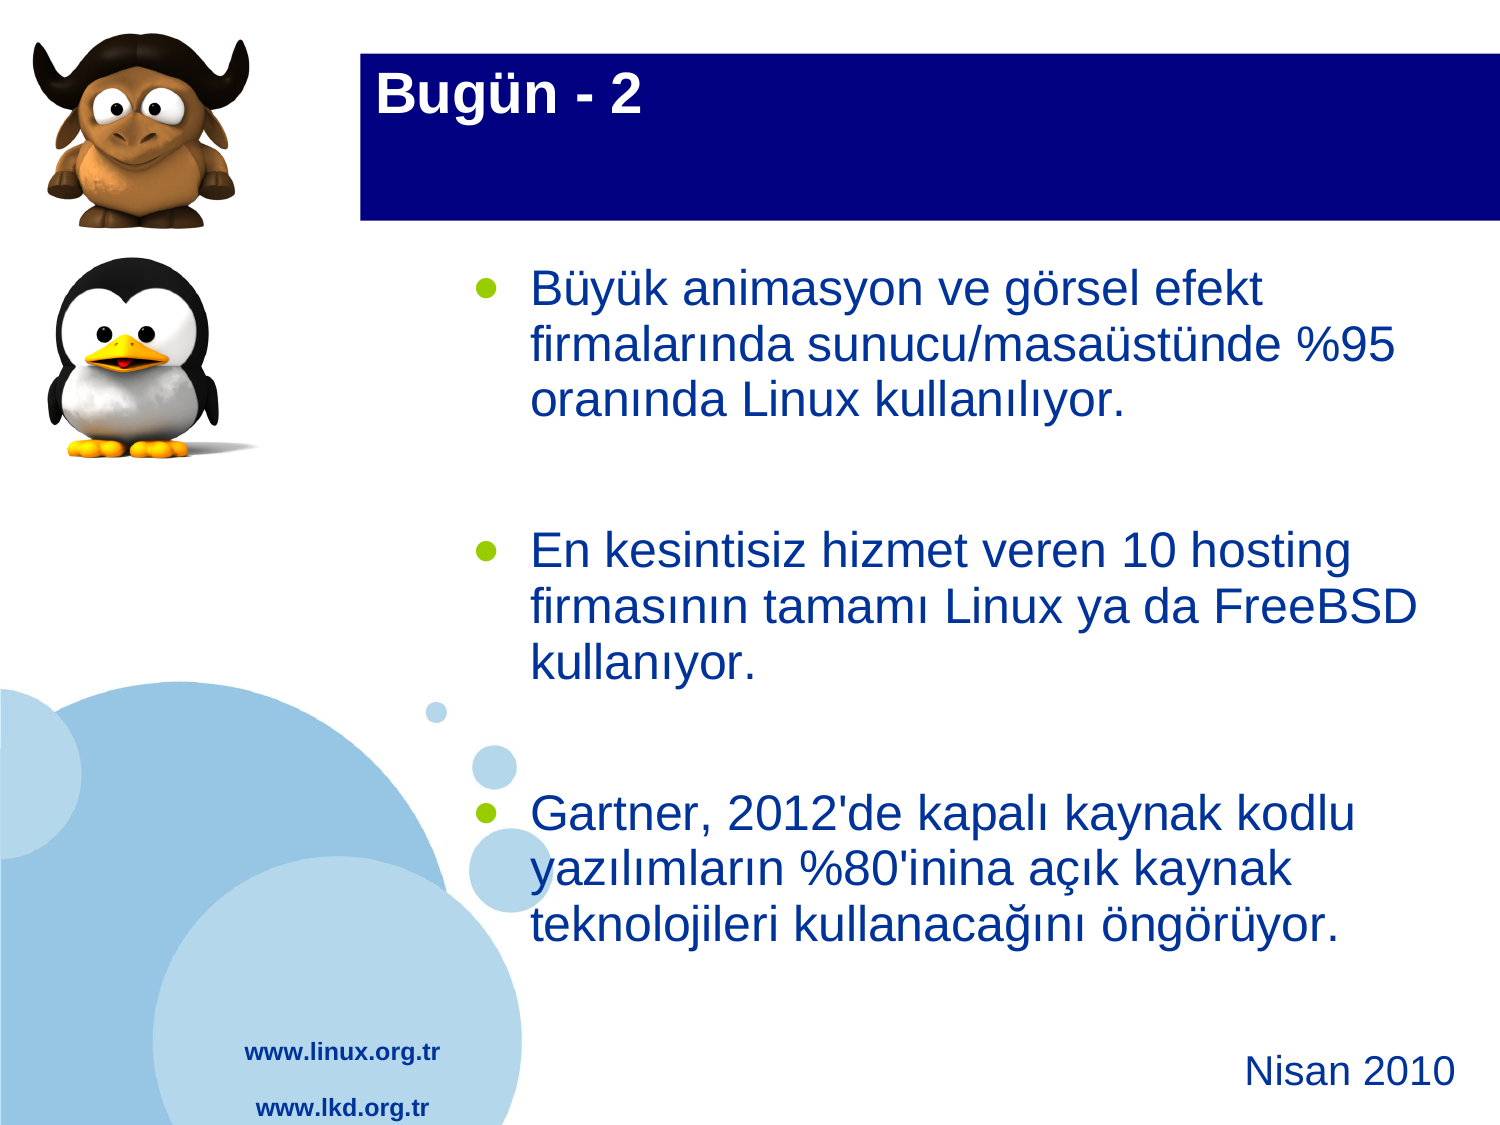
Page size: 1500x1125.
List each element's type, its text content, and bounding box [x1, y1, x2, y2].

picture [35, 247, 261, 473]
picture [29, 29, 255, 242]
list Büyük animasyon ve görsel efekt firmalarında sunucu/masaüstünde %95 oranında Linux kullanılıyor. En kesintisiz hizmet veren 10 hosting firmasının tamamı Linux ya da FreeBSD kullanıyor. Gartner, 2012'de kapalı kaynak kodlu yazılımların %80'inina açık kaynak teknolojileri kullanacağını öngörüyor. Nisan 2010 [459, 252, 1471, 1102]
picture [0, 638, 625, 1125]
title Bugün - 2 [360, 53, 1500, 221]
